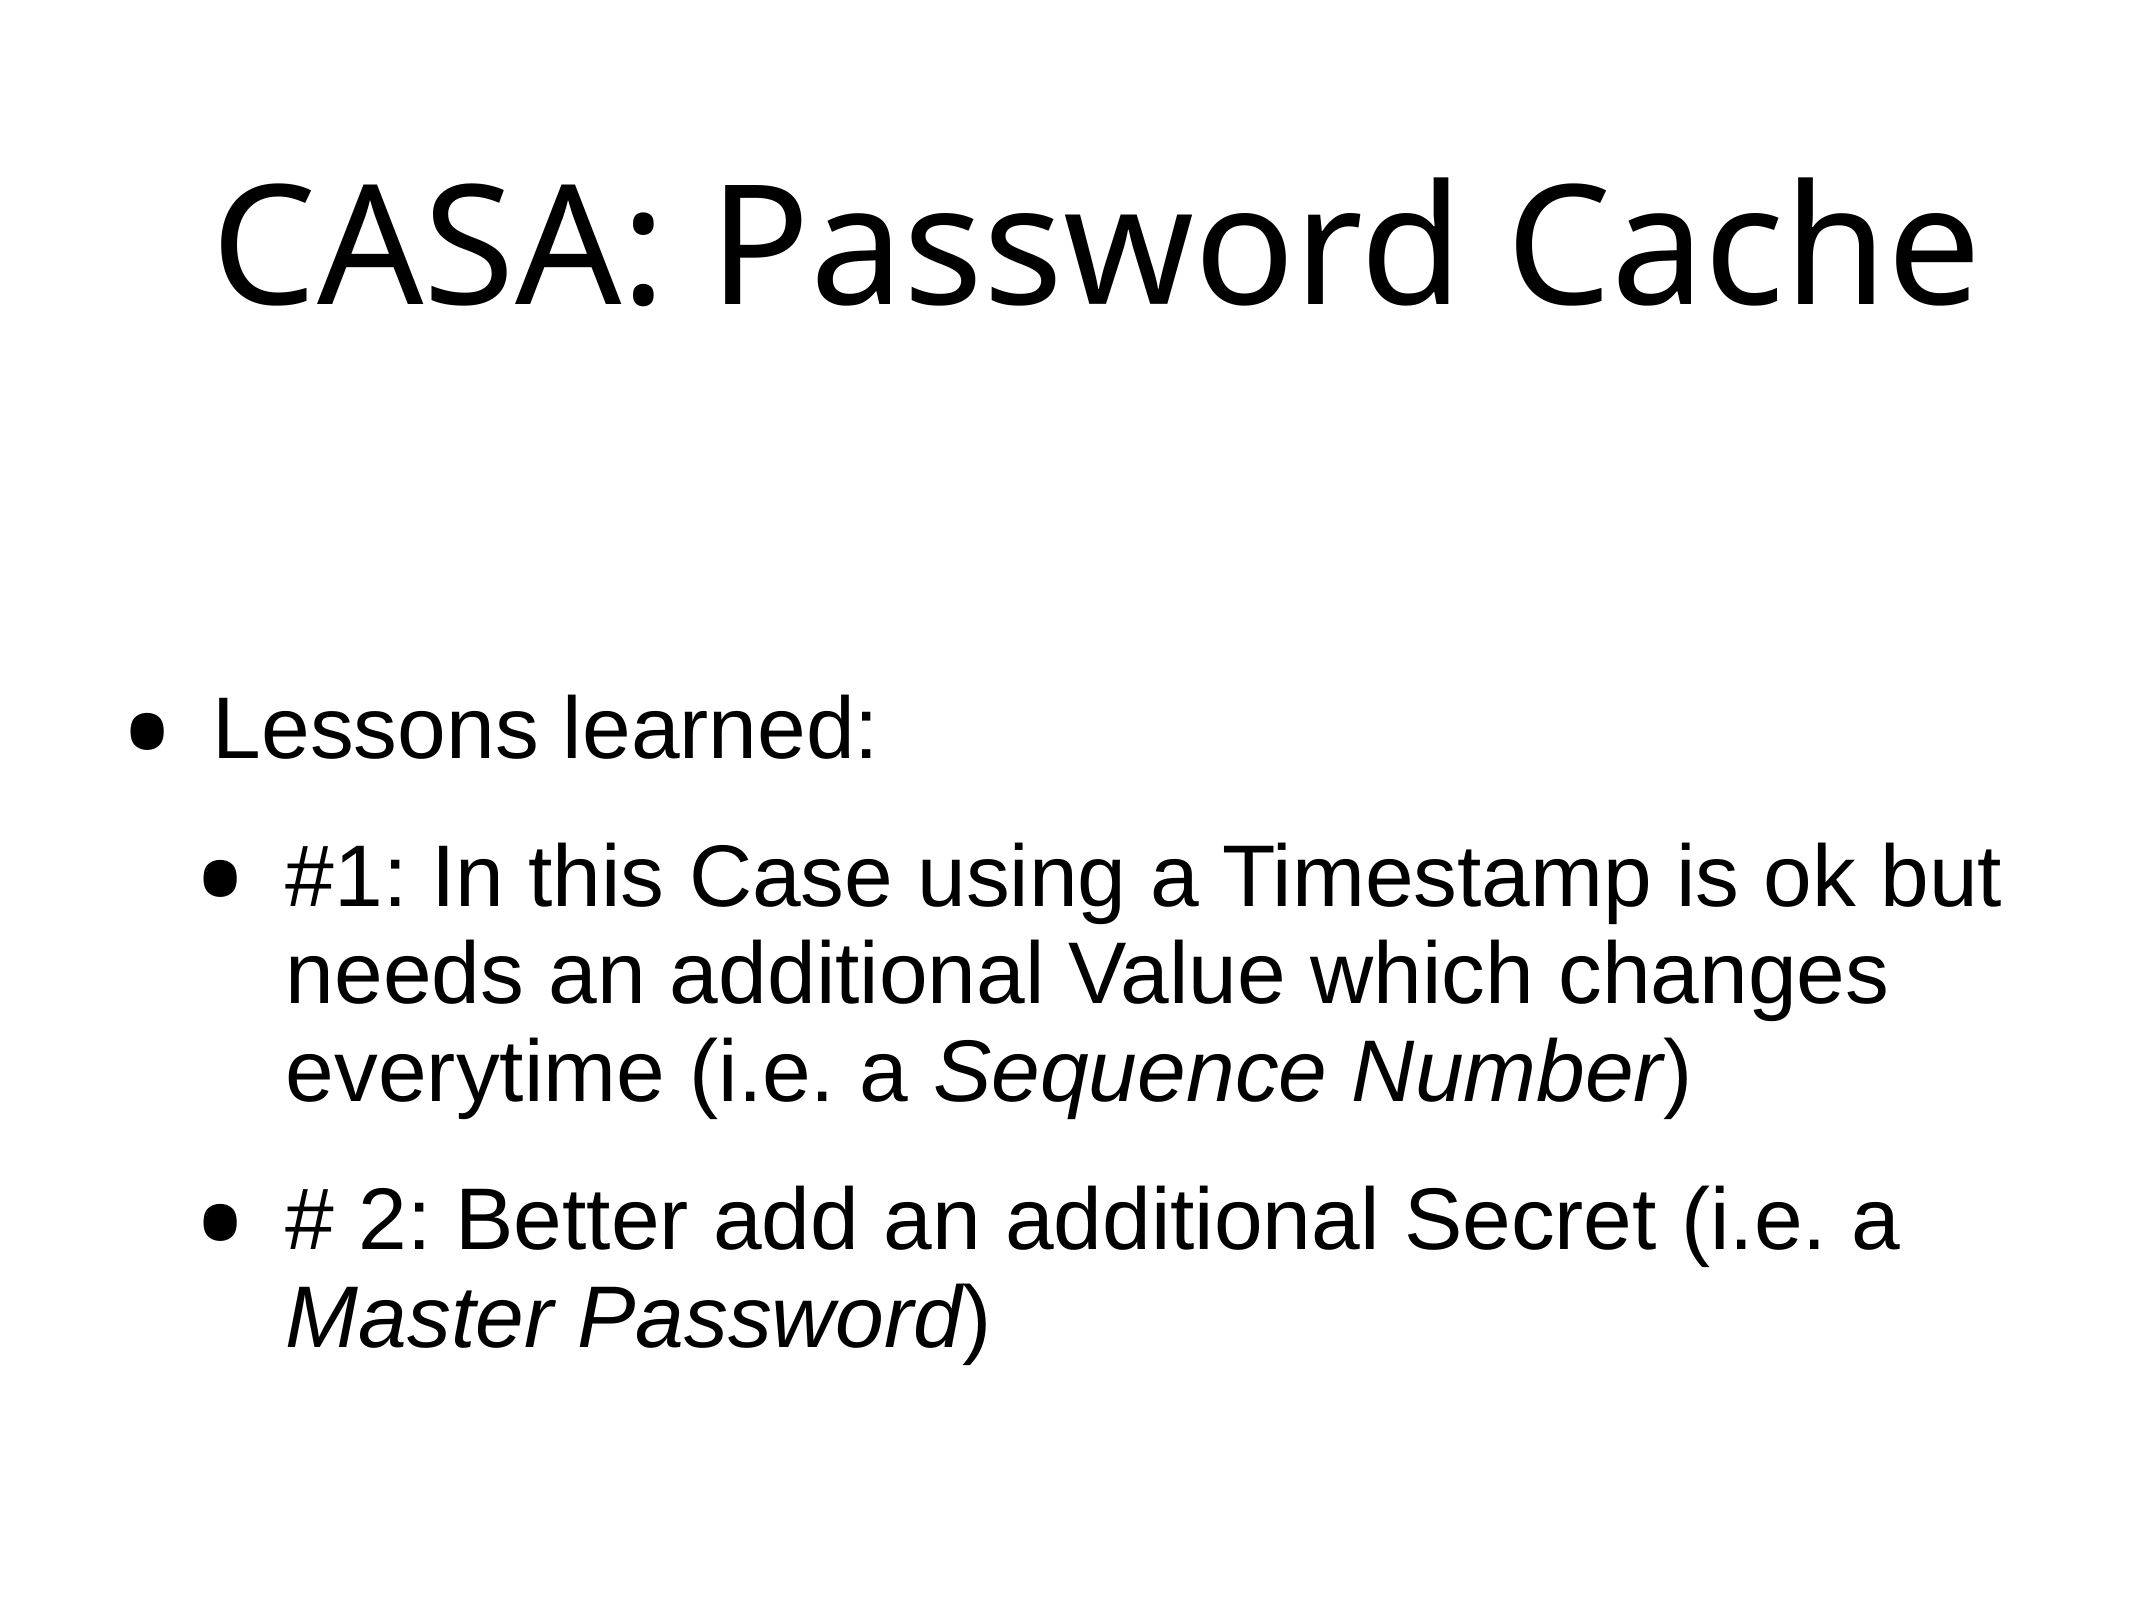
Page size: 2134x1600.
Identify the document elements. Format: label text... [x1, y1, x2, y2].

list Lessons learned: #1: In this Case using a Timestamp is ok but needs an additional Value which changes everytime (i.e. a Sequence Number) # 2: Better add an additional Secret (i.e. a Master Password) [59, 472, 2073, 1573]
title CASA: Password Cache [171, 29, 2067, 450]
